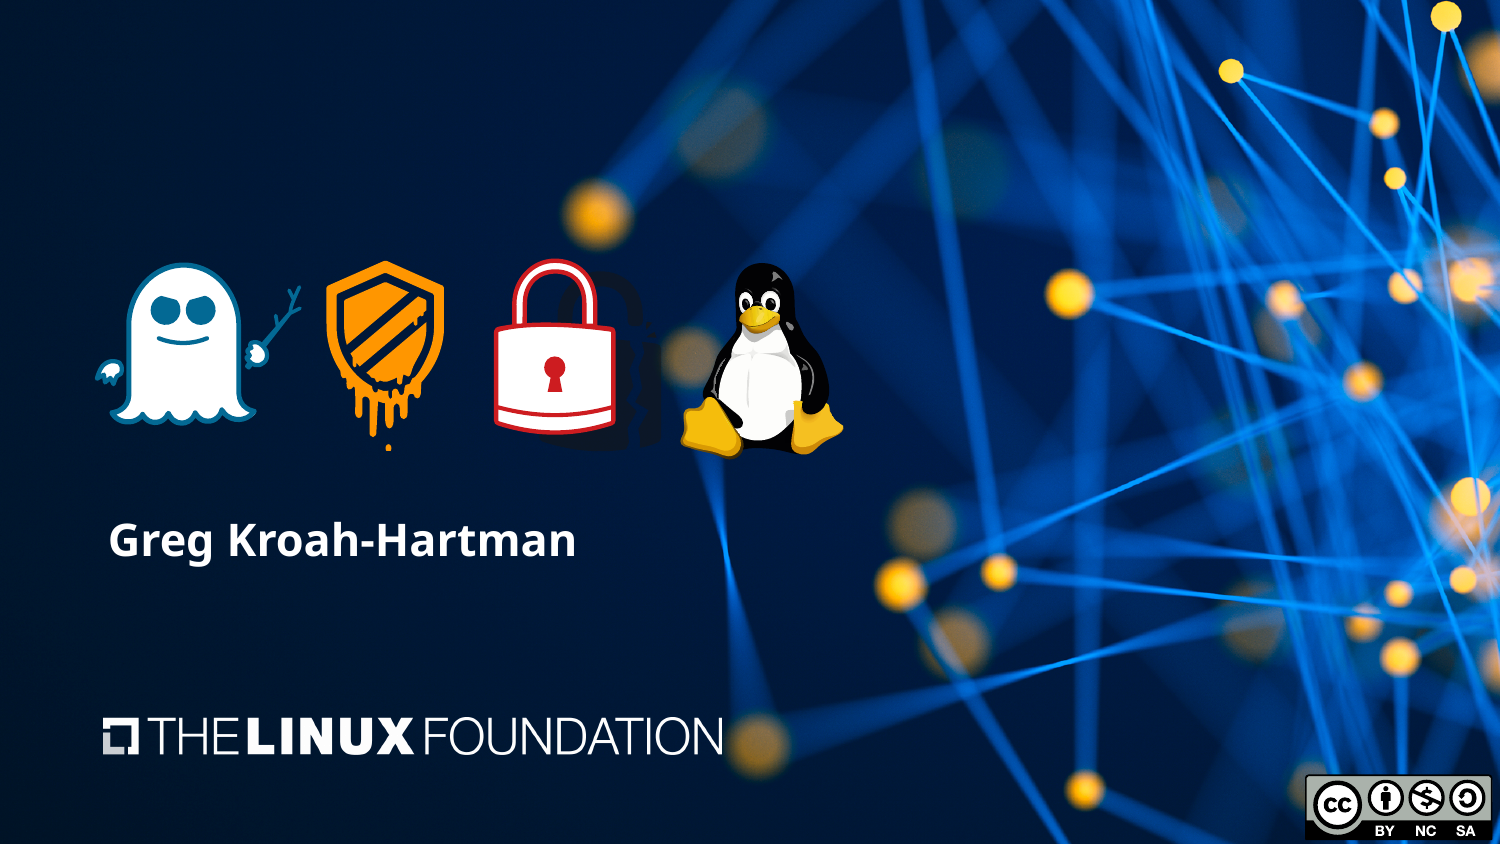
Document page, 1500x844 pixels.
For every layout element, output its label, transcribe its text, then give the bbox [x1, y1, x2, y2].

list Greg Kroah-Hartman [107, 511, 605, 578]
picture [0, 0, 1500, 844]
